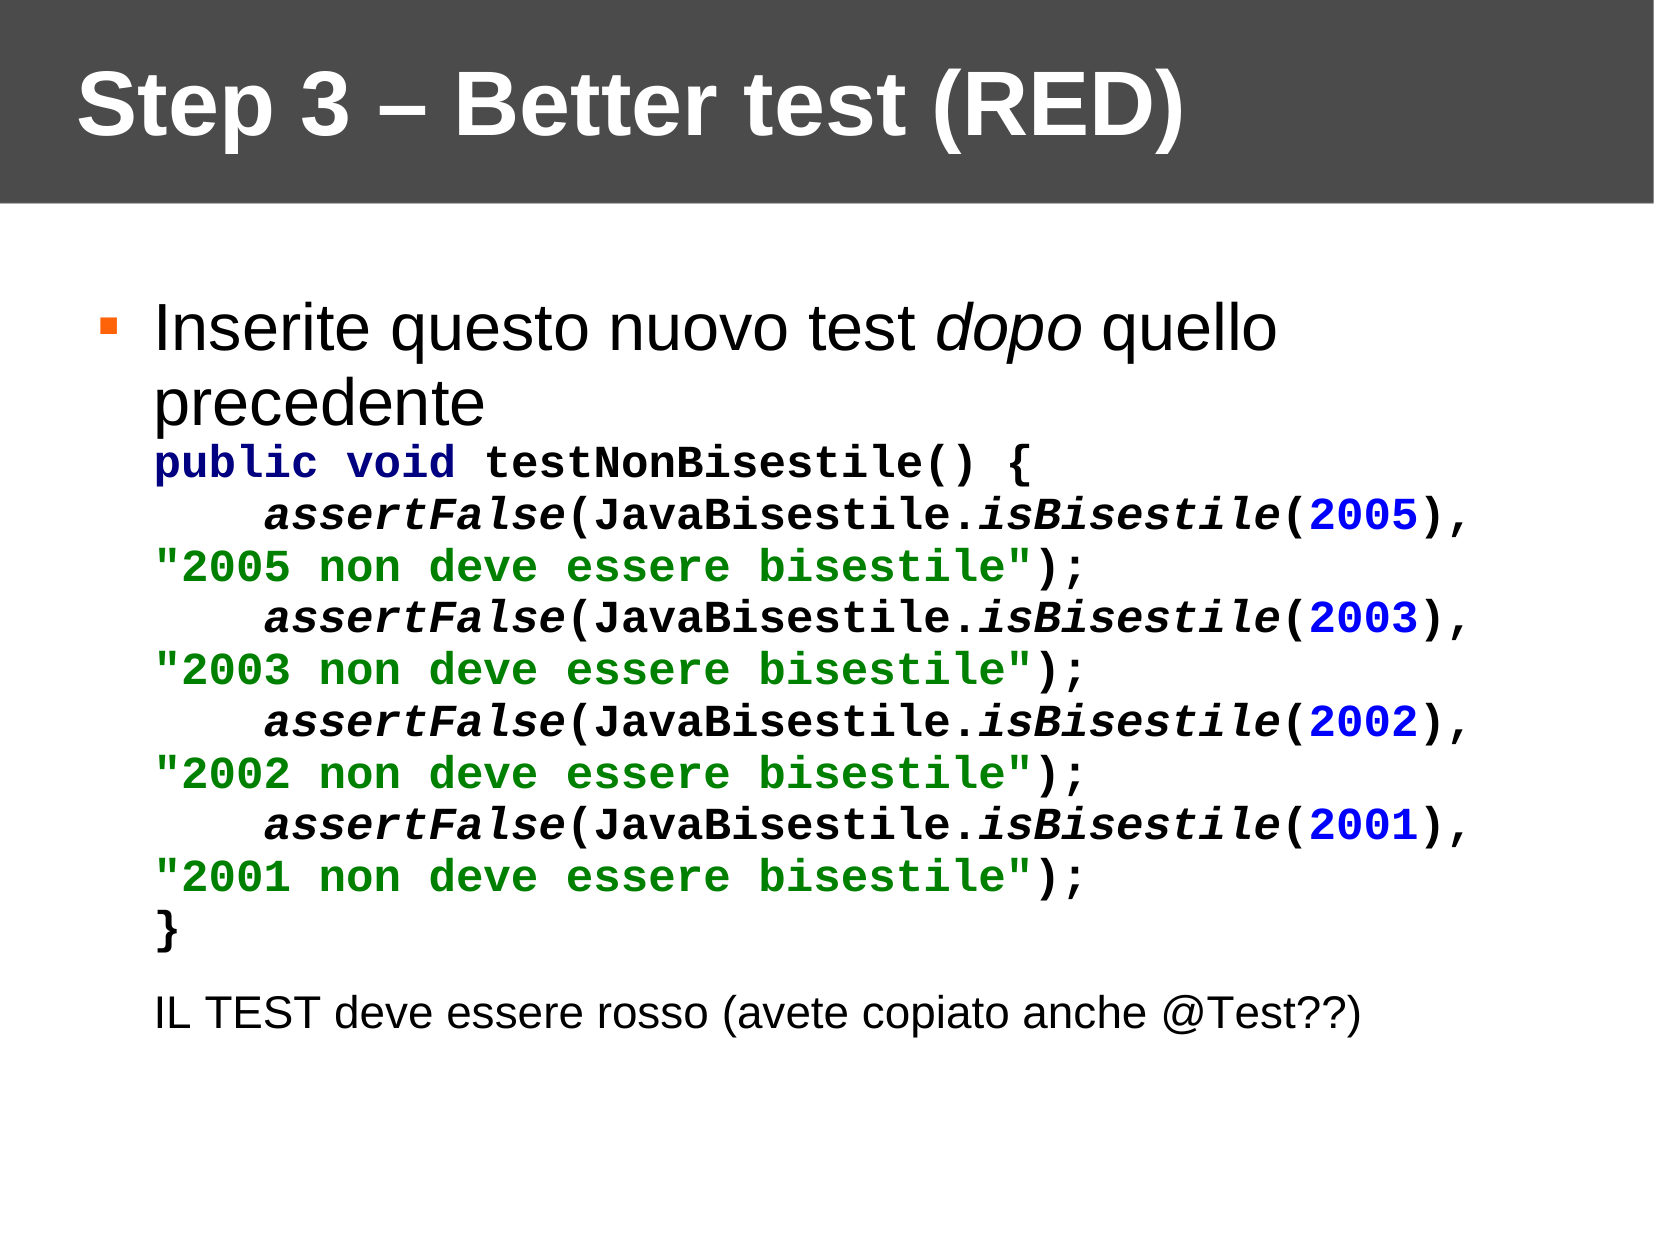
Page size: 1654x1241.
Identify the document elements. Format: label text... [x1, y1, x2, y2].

title Step 3 – Better test (RED) [76, 0, 1565, 208]
picture [0, 0, 1654, 1241]
list Inserite questo nuovo test dopo quello precedente public void testNonBisestile() { assertFalse(JavaBisestile.isBisestile(2005), "2005 non deve essere bisestile"); assertFalse(JavaBisestile.isBisestile(2003), "2003 non deve essere bisestile"); assertFalse(JavaBisestile.isBisestile(2002), "2002 non deve essere bisestile"); assertFalse(JavaBisestile.isBisestile(2001), "2001 non deve essere bisestile"); } IL TEST deve essere rosso (avete copiato anche @Test??) [82, 290, 1571, 1216]
